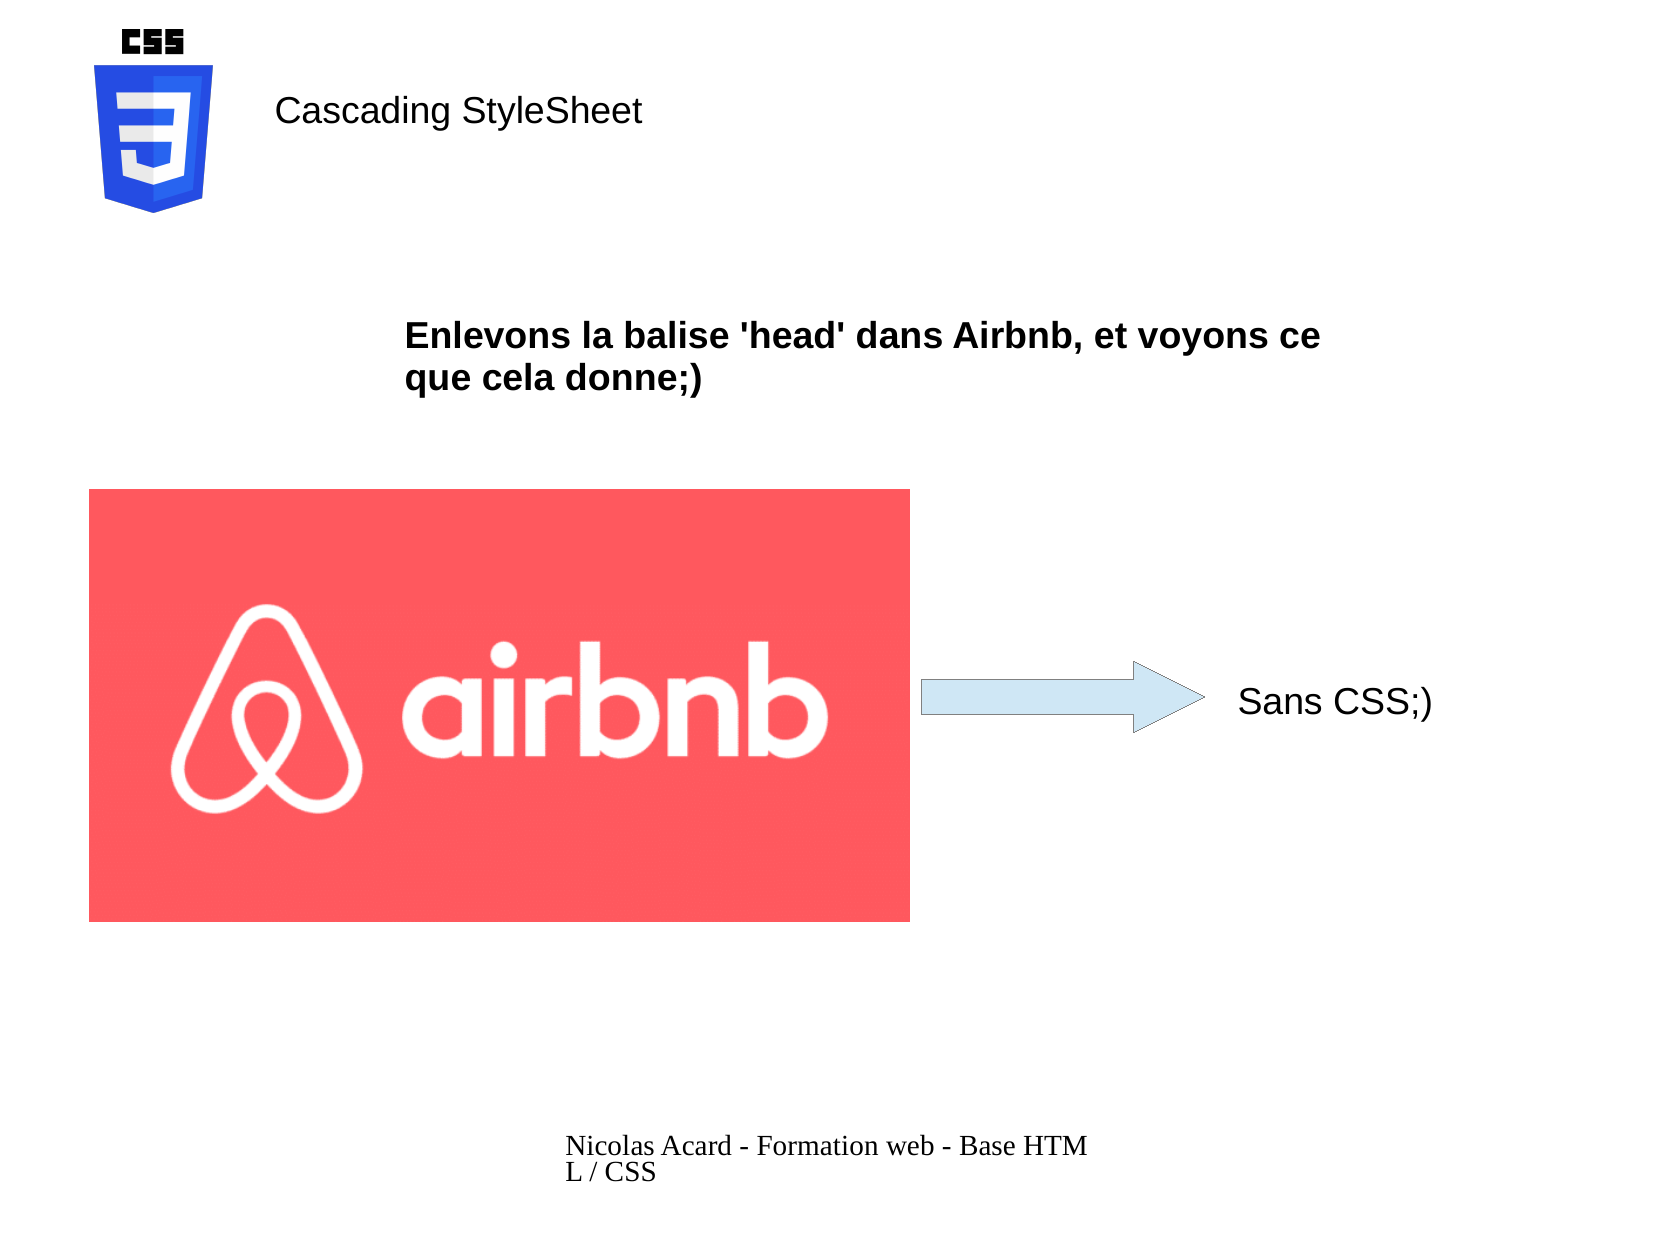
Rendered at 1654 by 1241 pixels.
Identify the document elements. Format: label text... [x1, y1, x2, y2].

picture [89, 489, 910, 922]
picture [94, 29, 213, 213]
text_box Sans CSS;) [1222, 673, 1625, 731]
text_box Enlevons la balise 'head' dans Airbnb, et voyons ce que cela donne;) [389, 307, 1347, 448]
text_box [921, 661, 1205, 733]
text_box Cascading StyleSheet [259, 82, 1193, 140]
